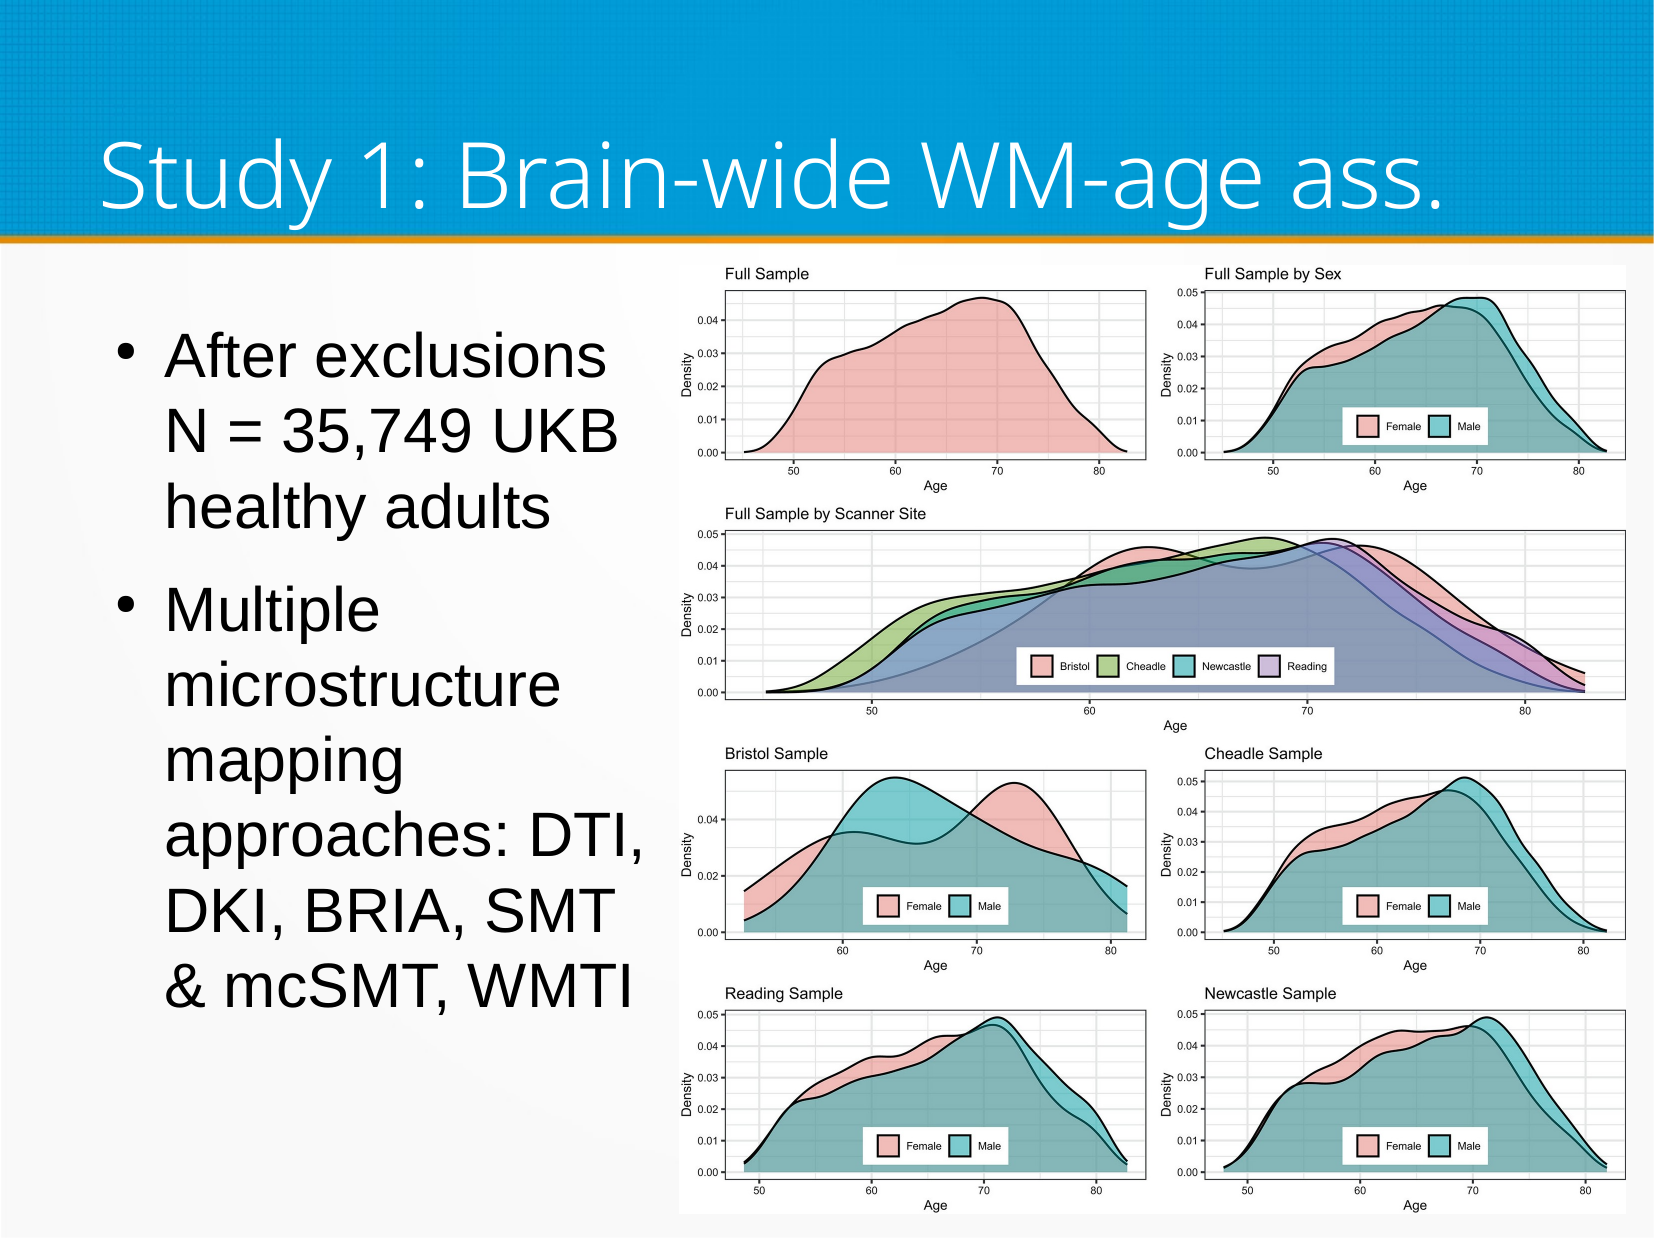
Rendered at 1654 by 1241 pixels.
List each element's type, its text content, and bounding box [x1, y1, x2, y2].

list After exclusions N = 35,749 UKB healthy adults Multiple microstructure mapping approaches: DTI, DKI, BRIA, SMT & mcSMT, WMTI [98, 315, 650, 1080]
picture [0, 233, 1654, 1241]
title Study 1: Brain-wide WM-age ass. [98, 19, 1654, 227]
